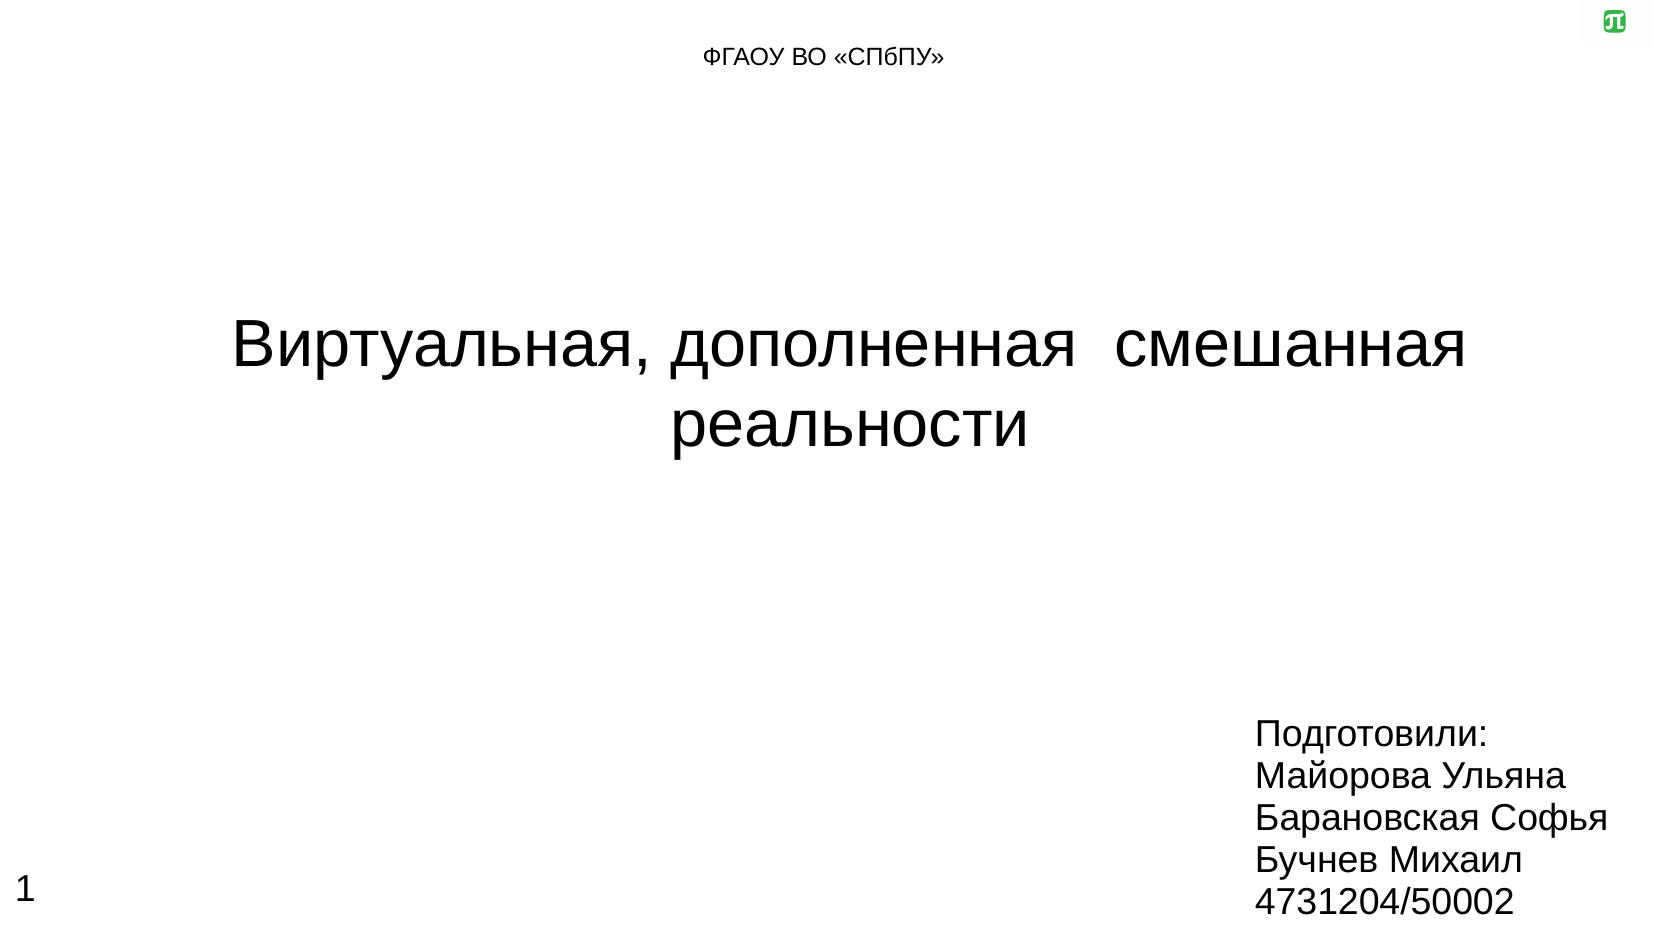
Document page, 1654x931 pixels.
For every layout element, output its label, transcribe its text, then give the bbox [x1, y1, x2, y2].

subtitle Виртуальная, дополненная смешанная реальности [106, 110, 1595, 650]
title ФГАОУ ВО «СПбПУ» [466, 0, 1182, 110]
picture [1579, 0, 1654, 46]
text_box Подготовили: Майорова Ульяна Барановская Софья Бучнев Михаил 4731204/50002 [1240, 705, 1654, 931]
text_box [0, 860, 237, 931]
